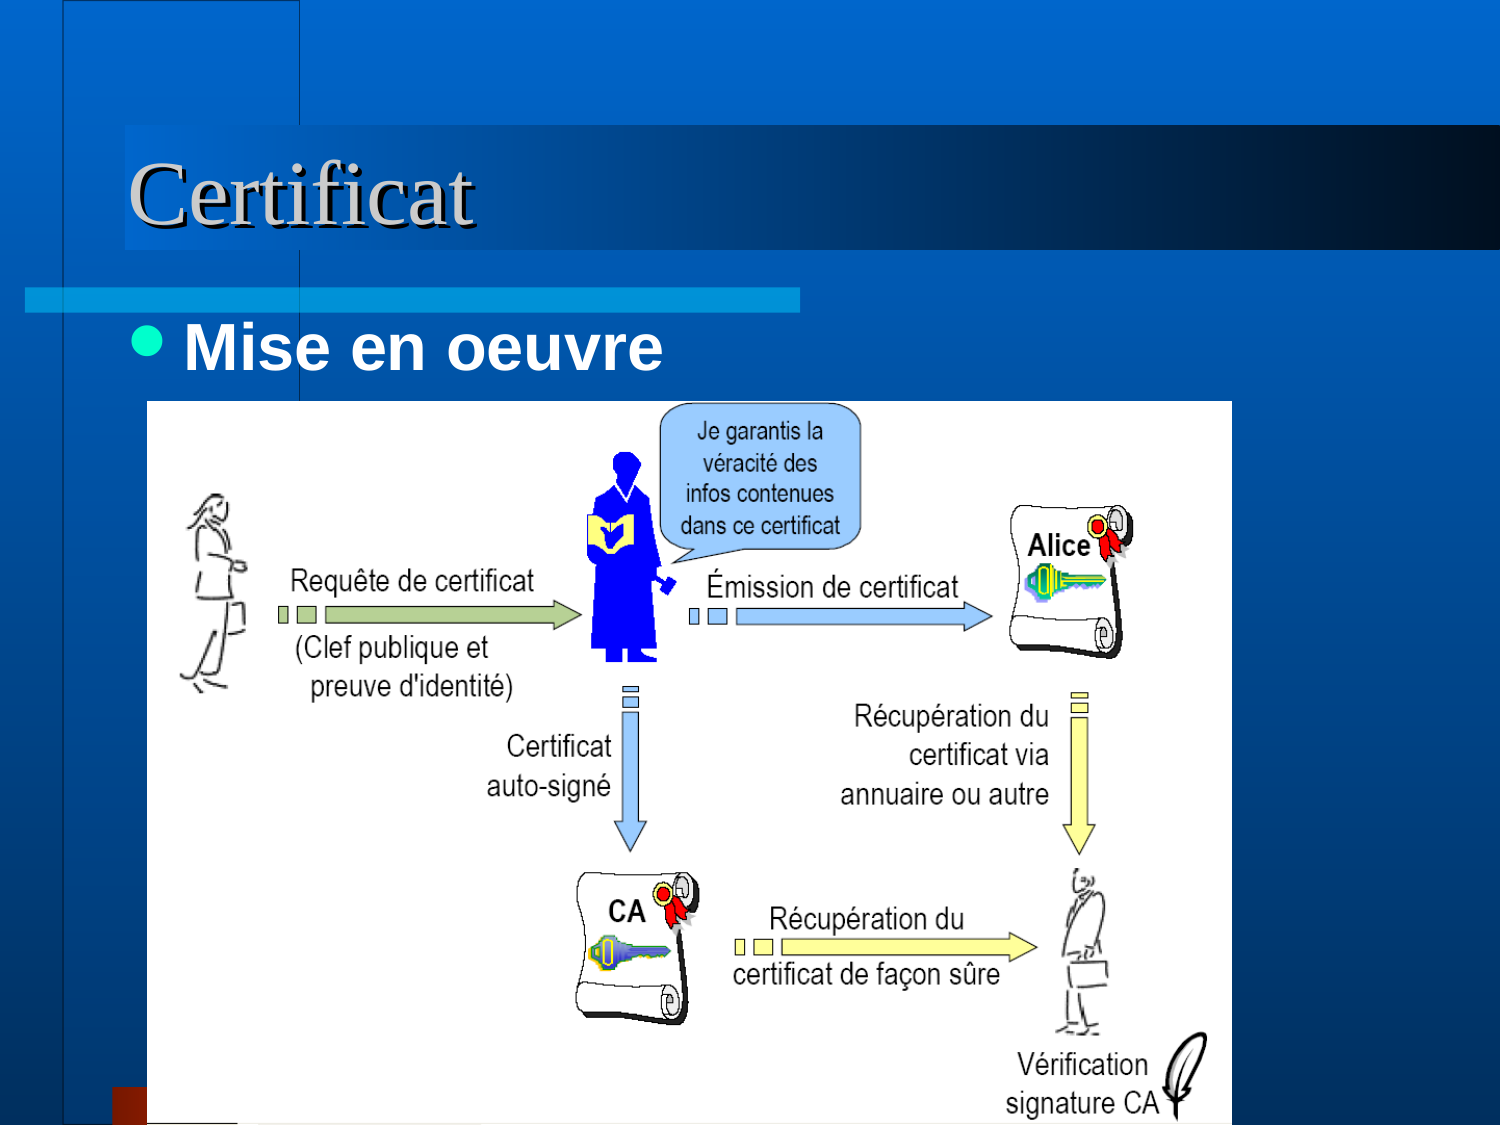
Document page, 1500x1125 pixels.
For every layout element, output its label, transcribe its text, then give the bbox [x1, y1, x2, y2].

picture [147, 401, 1232, 1125]
list Mise en oeuvre [112, 302, 1388, 978]
title Certificat [112, 99, 1388, 288]
